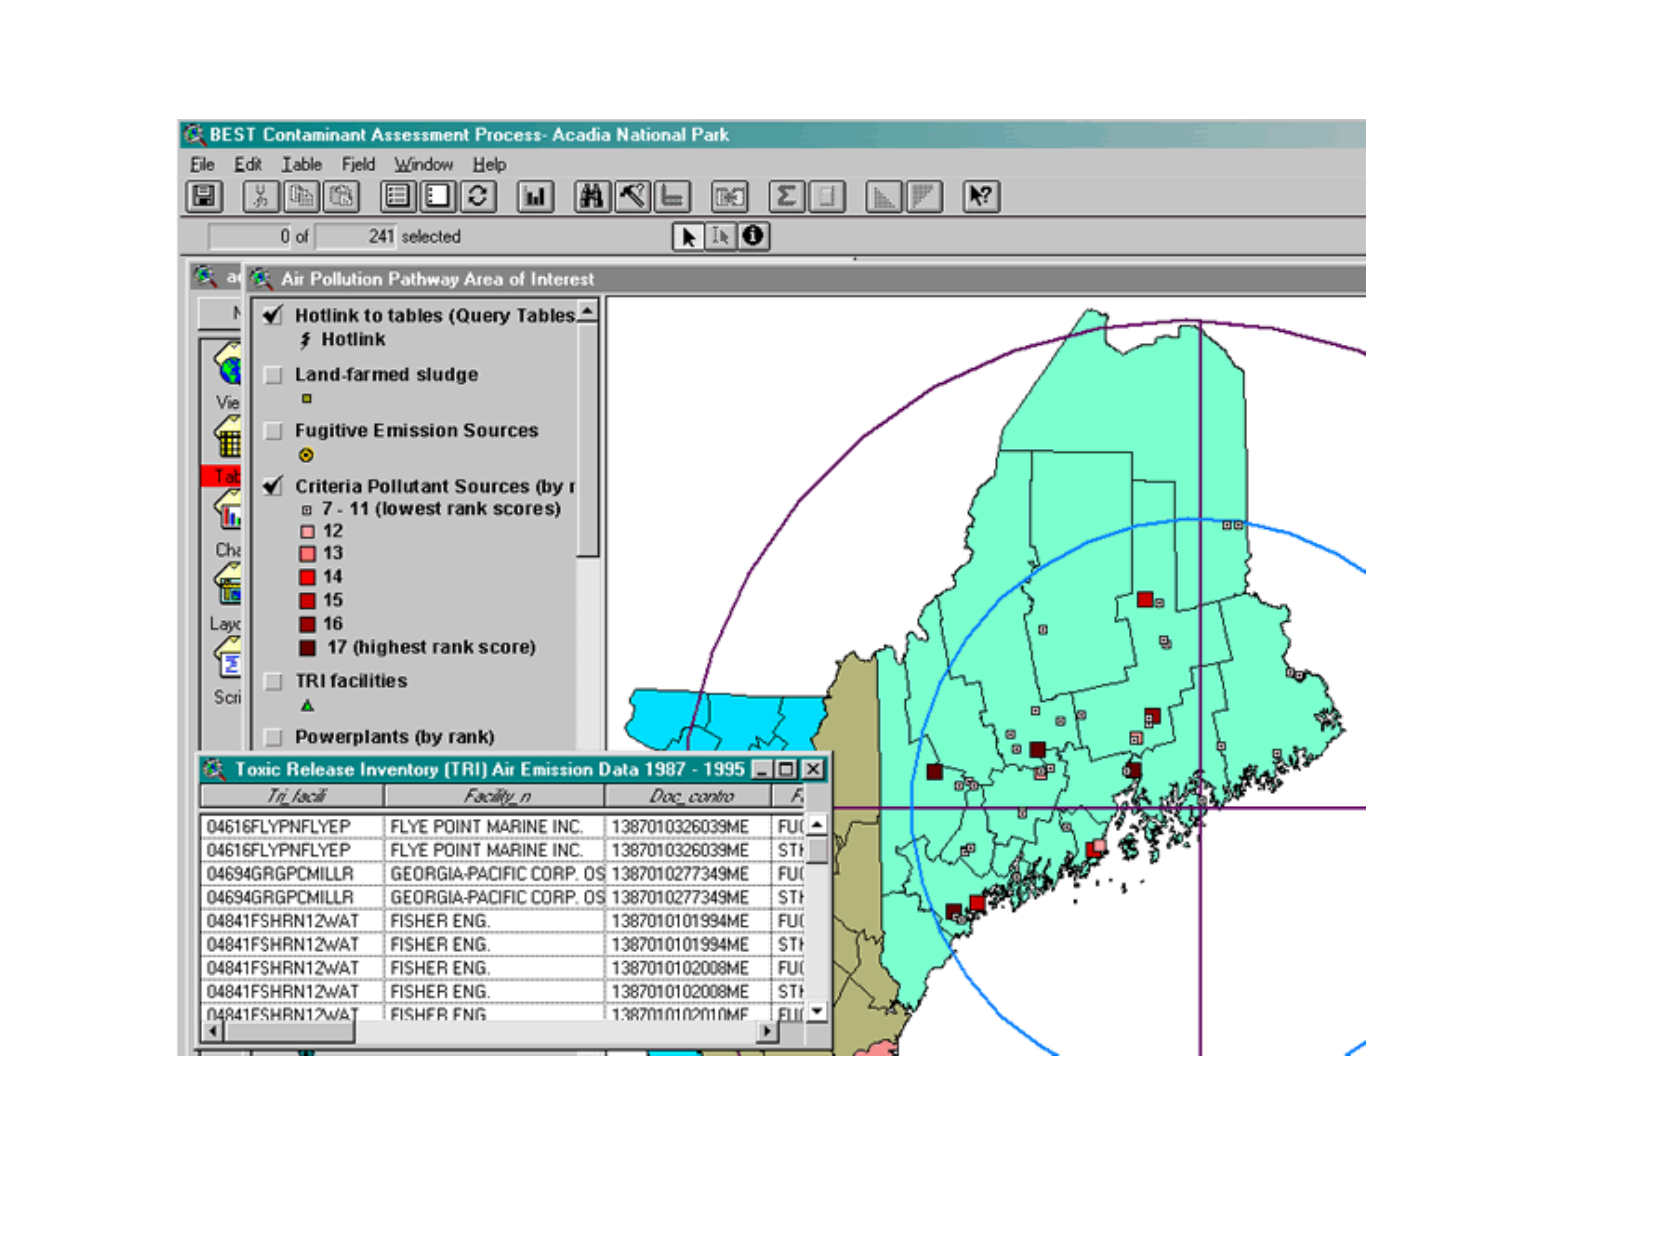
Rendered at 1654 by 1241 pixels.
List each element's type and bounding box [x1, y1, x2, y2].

picture [176, 119, 1366, 1056]
